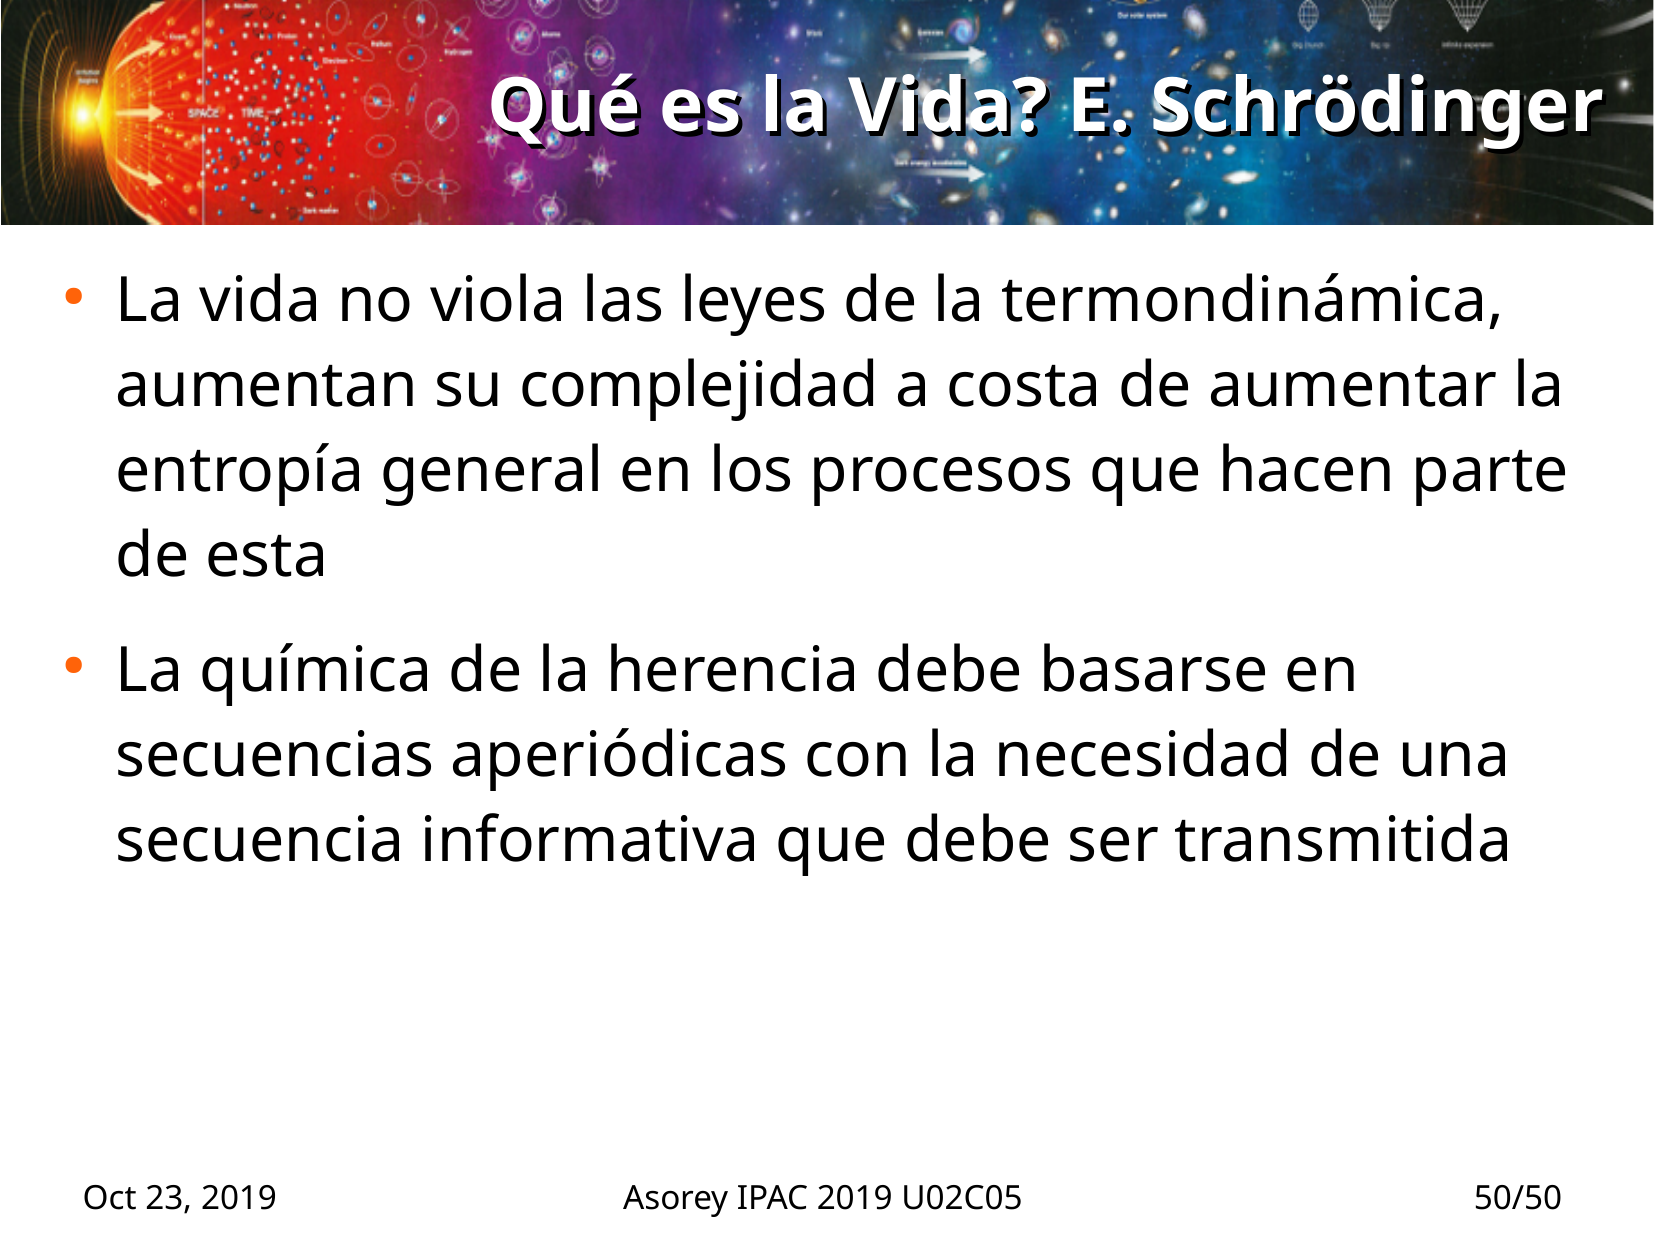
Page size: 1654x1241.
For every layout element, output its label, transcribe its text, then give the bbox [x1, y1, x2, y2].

list La vida no viola las leyes de la termondinámica, aumentan su complejidad a costa de aumentar la entropía general en los procesos que hacen parte de esta La química de la herencia debe basarse en secuencias aperiódicas con la necesidad de una secuencia informativa que debe ser transmitida [45, 255, 1606, 1156]
title Qué es la Vida? E. Schrödinger [45, 15, 1606, 191]
picture [1, 0, 1654, 225]
